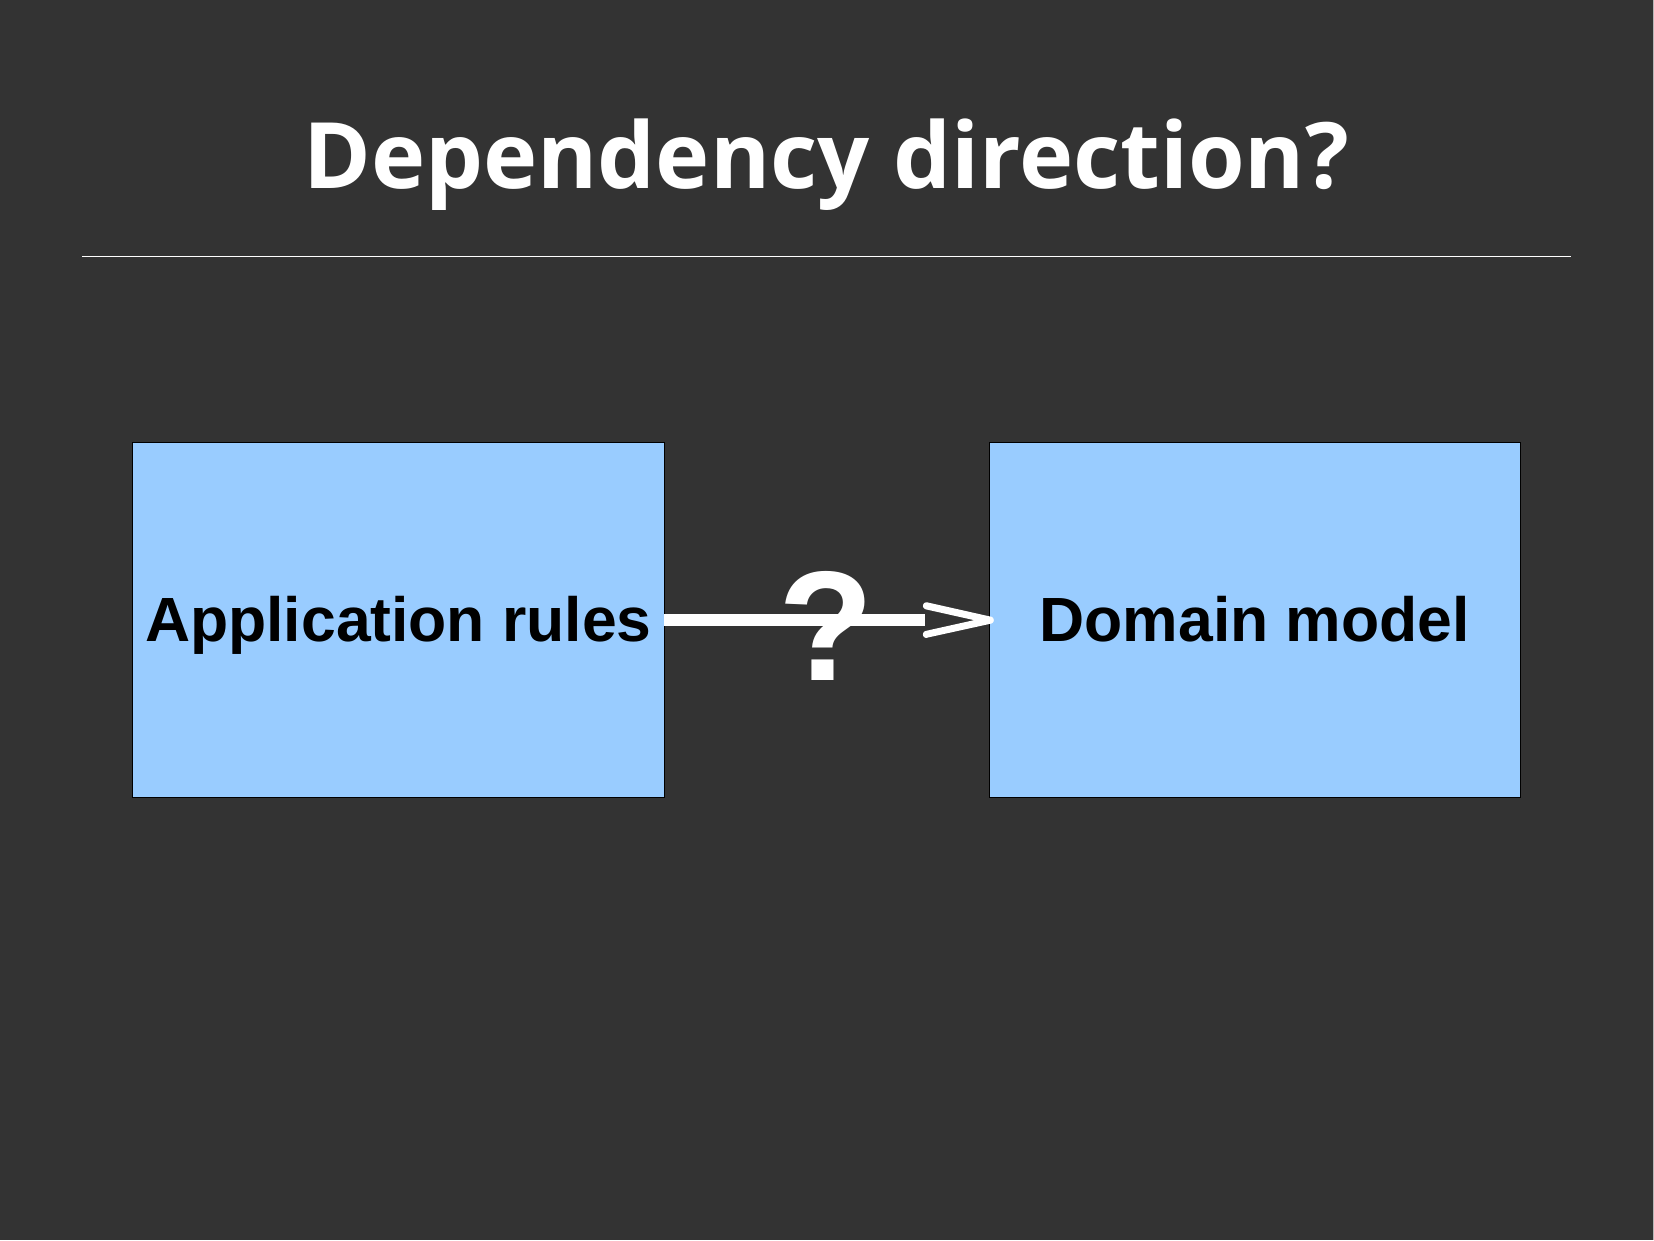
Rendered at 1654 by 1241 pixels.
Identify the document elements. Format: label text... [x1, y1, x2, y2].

text_box ? [708, 531, 945, 804]
text_box Domain model [989, 442, 1521, 798]
title Dependency direction? [82, 49, 1571, 257]
text_box Application rules [132, 442, 665, 798]
